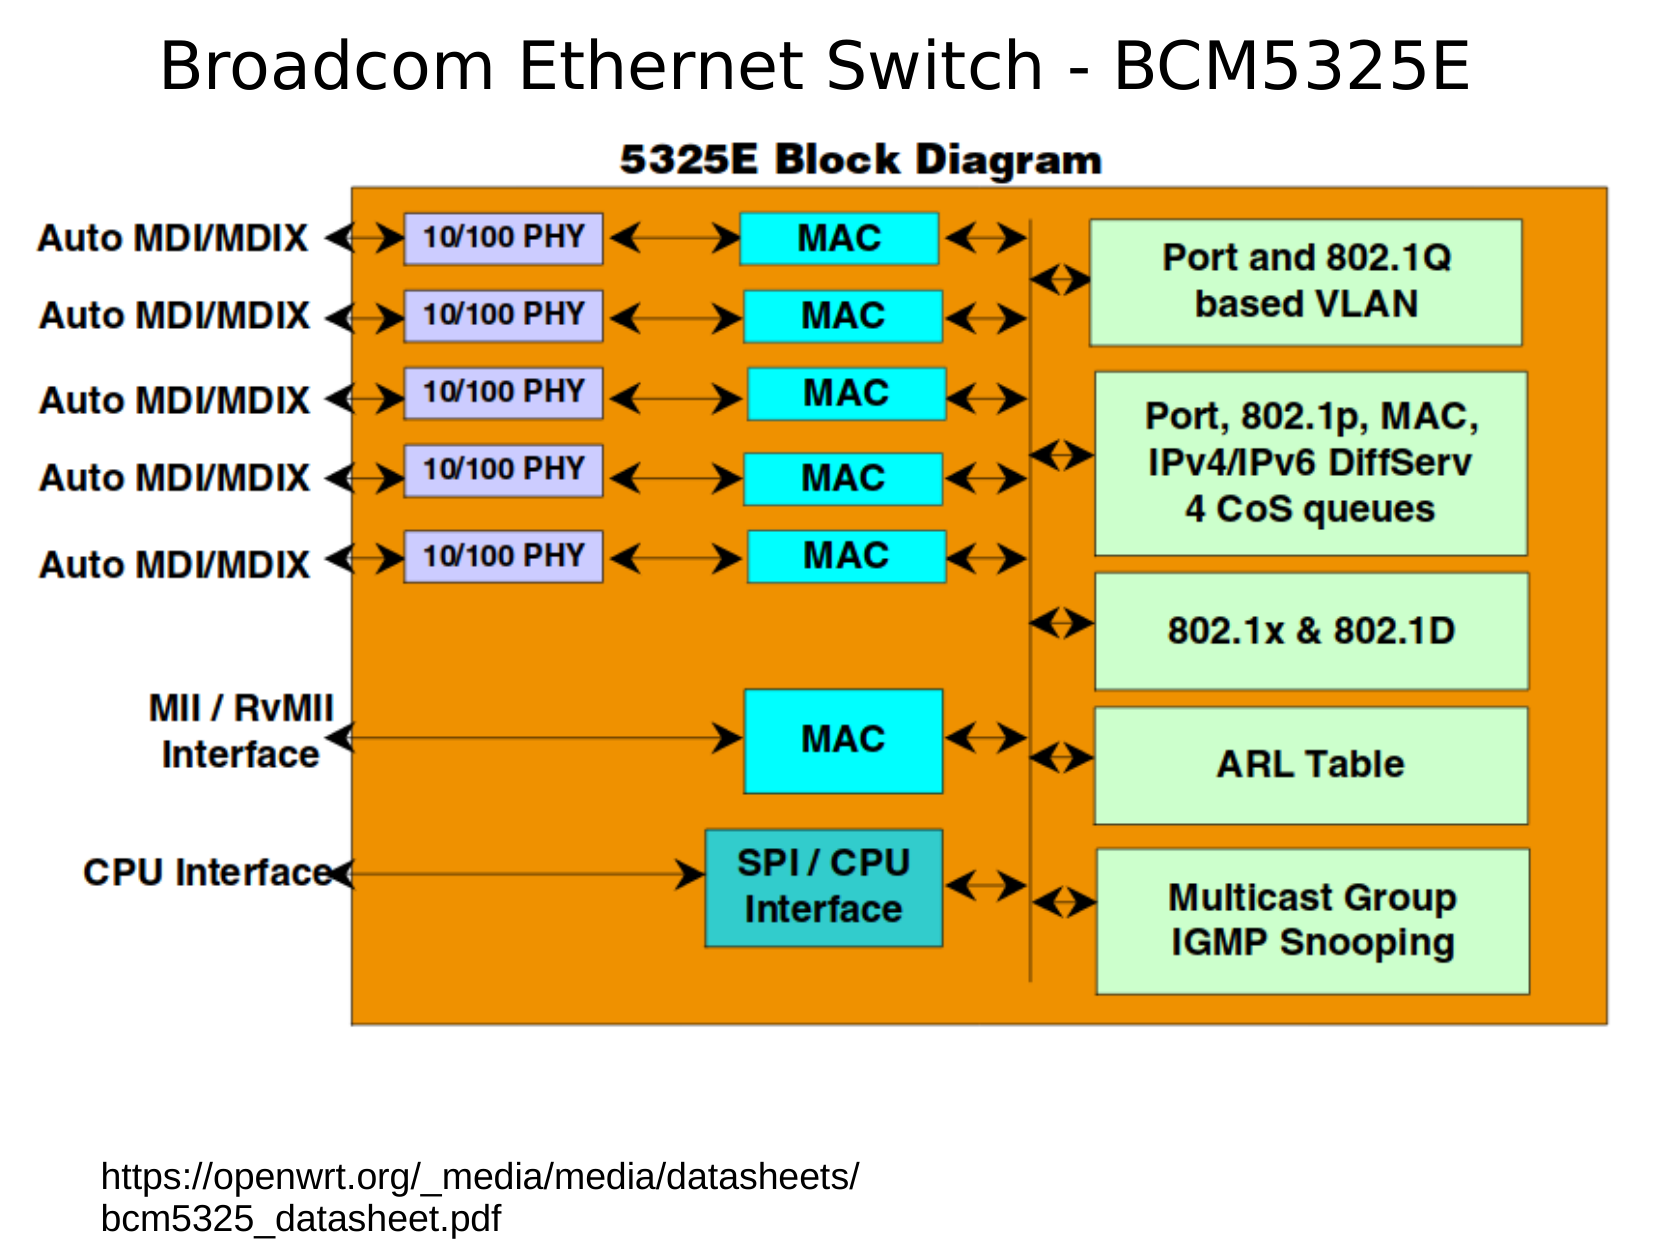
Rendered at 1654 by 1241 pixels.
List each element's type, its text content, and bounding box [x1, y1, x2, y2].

picture [0, 120, 1645, 1058]
title Broadcom Ethernet Switch - BCM5325E [82, 27, 1571, 106]
text_box https://openwrt.org/_media/media/datasheets/bcm5325_datasheet.pdf [85, 1147, 1276, 1241]
